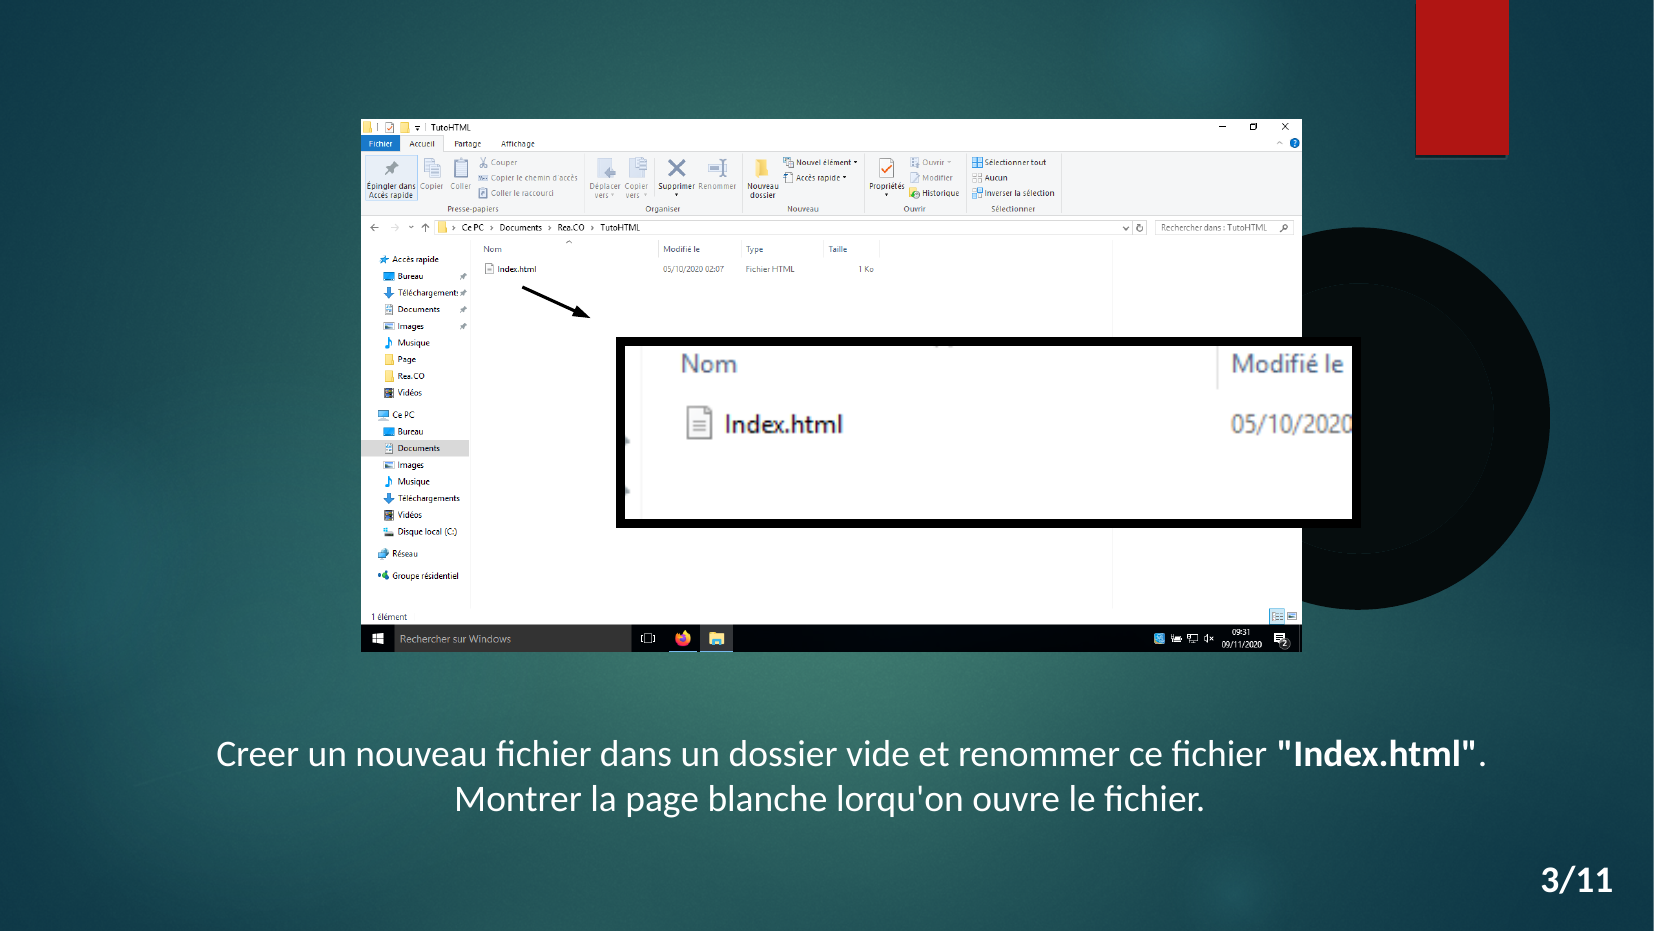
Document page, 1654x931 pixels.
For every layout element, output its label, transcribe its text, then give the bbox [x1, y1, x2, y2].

picture [624, 346, 1352, 519]
text_box 3/11 [1525, 847, 1654, 909]
picture [361, 119, 1302, 652]
text_box Creer un nouveau fichier dans un dossier vide et renommer ce fichier "Index.html". Montrer la page blanche lorqu'on ouvre le fichier. [201, 721, 1506, 828]
